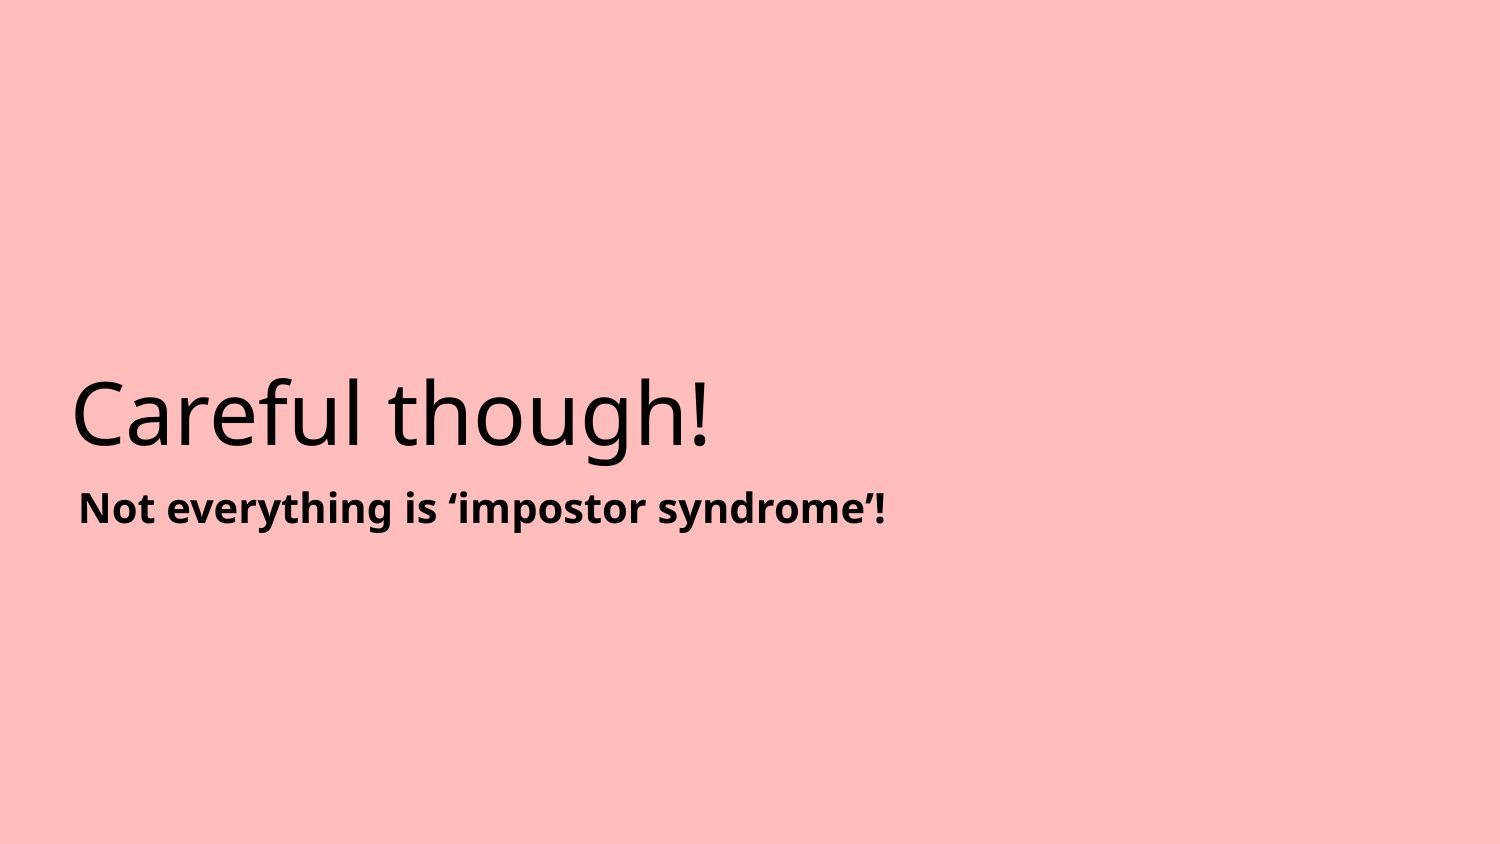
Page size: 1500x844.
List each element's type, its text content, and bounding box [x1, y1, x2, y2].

text_box Not everything is ‘impostor syndrome’! [62, 456, 1388, 548]
title Careful though! [70, 357, 1416, 470]
